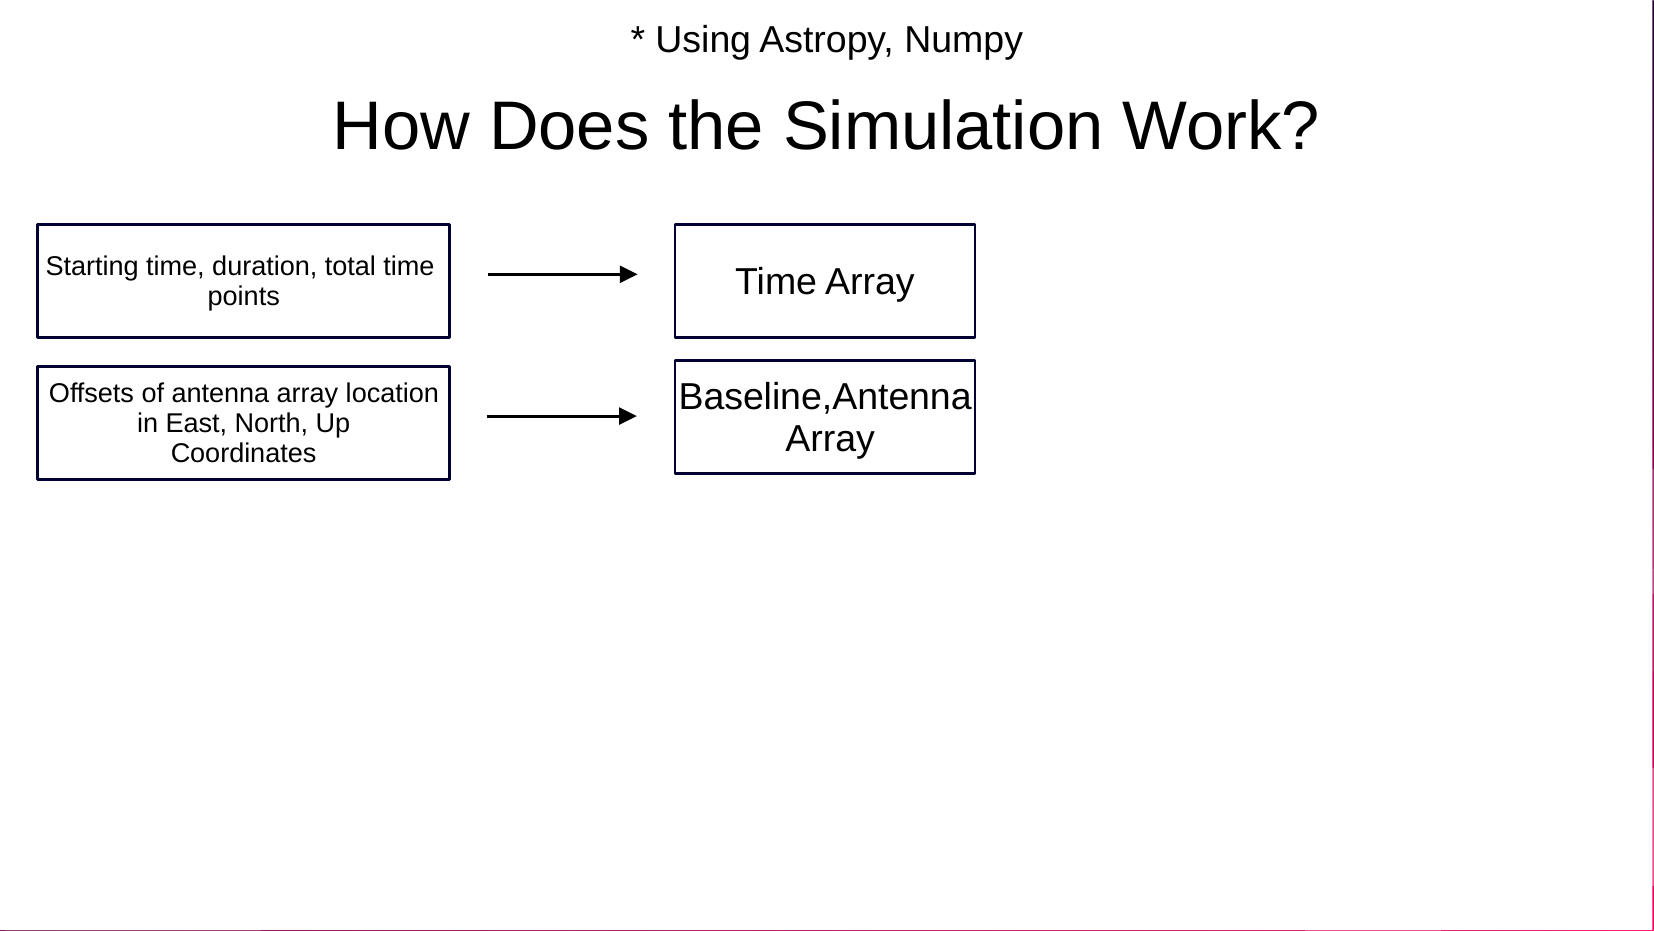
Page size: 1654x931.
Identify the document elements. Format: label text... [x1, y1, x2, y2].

text_box Offsets of antenna array location in East, North, Up Coordinates [37, 366, 450, 480]
text_box Baseline,Antenna Array [675, 360, 976, 474]
text_box Starting time, duration, total time points [37, 224, 450, 338]
title How Does the Simulation Work? [88, 44, 1565, 207]
text_box Time Array [675, 224, 976, 338]
text_box * Using Astropy, Numpy [545, 0, 1109, 96]
